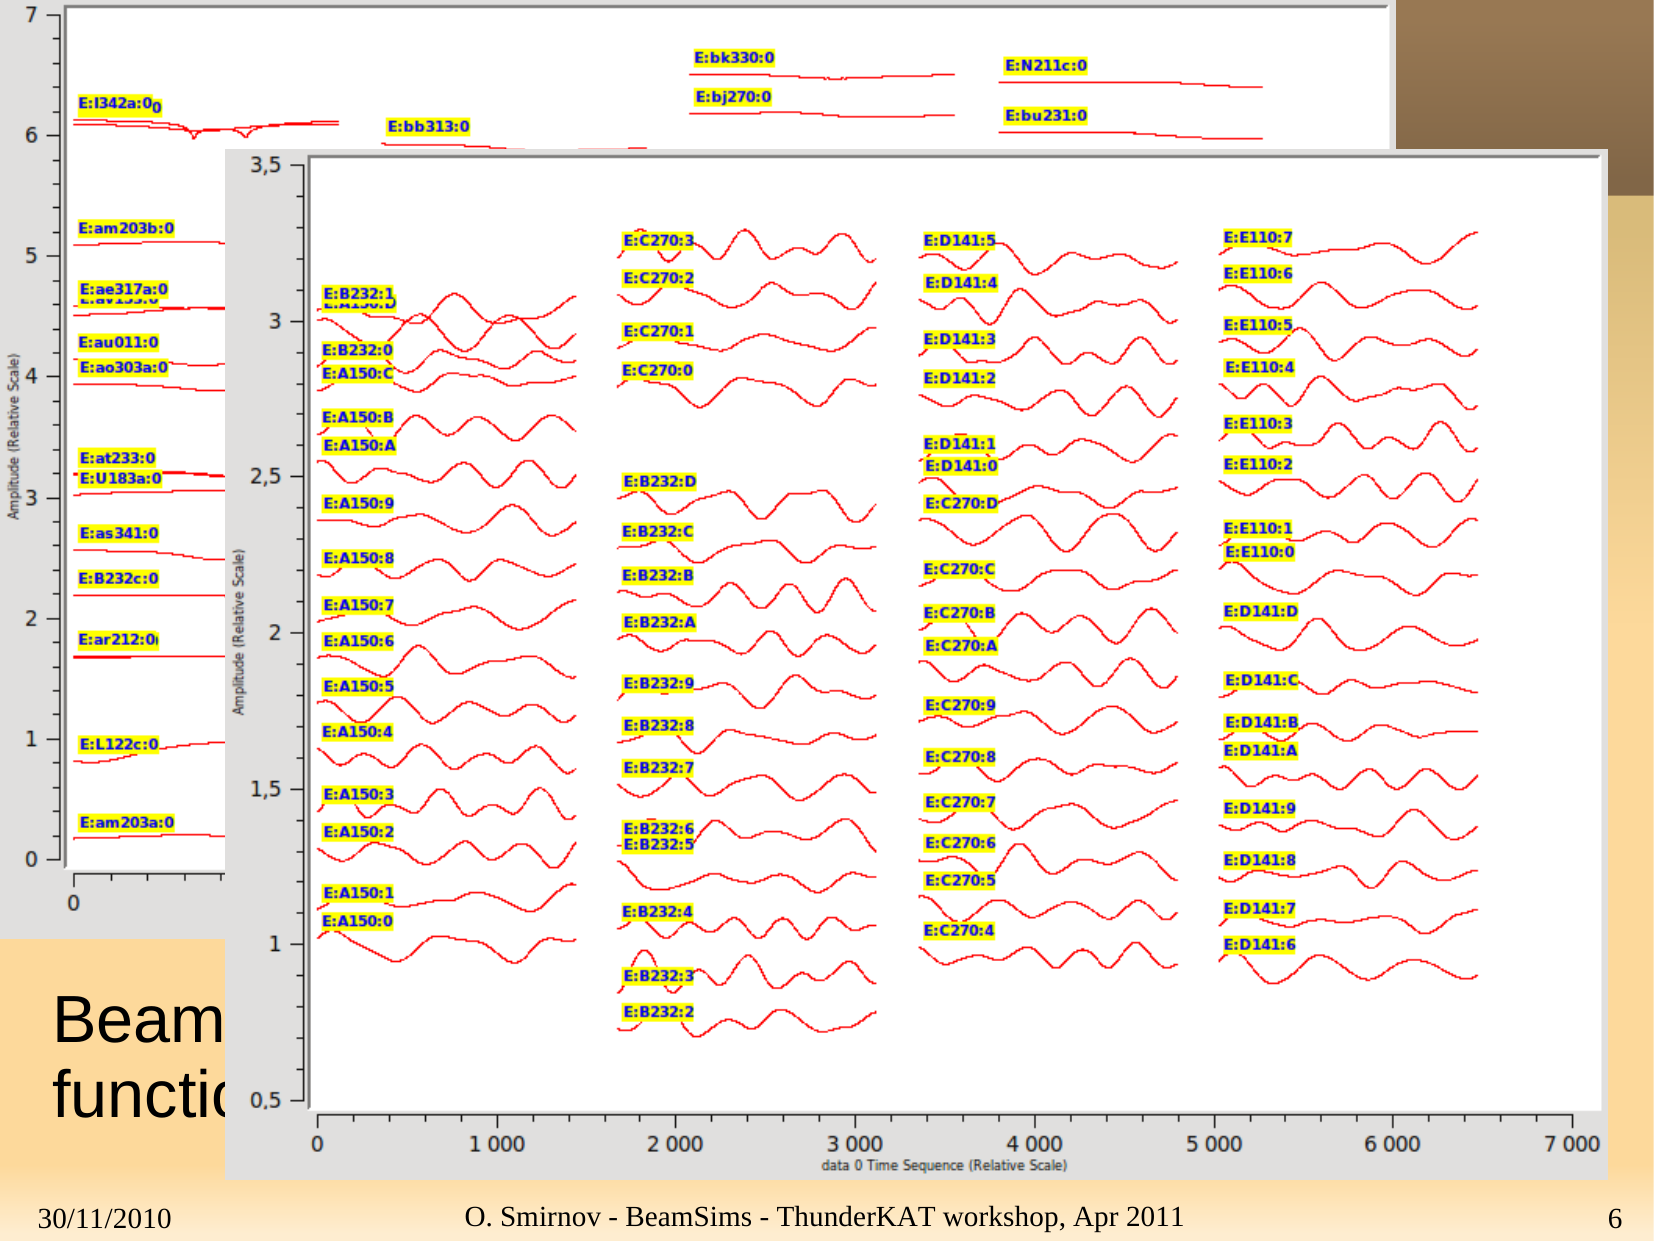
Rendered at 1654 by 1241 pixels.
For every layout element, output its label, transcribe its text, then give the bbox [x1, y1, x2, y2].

picture [0, 0, 1654, 1241]
text_box Beam gain (E-Jones, Exx) per source/antenna as a function of time [37, 975, 1576, 1201]
